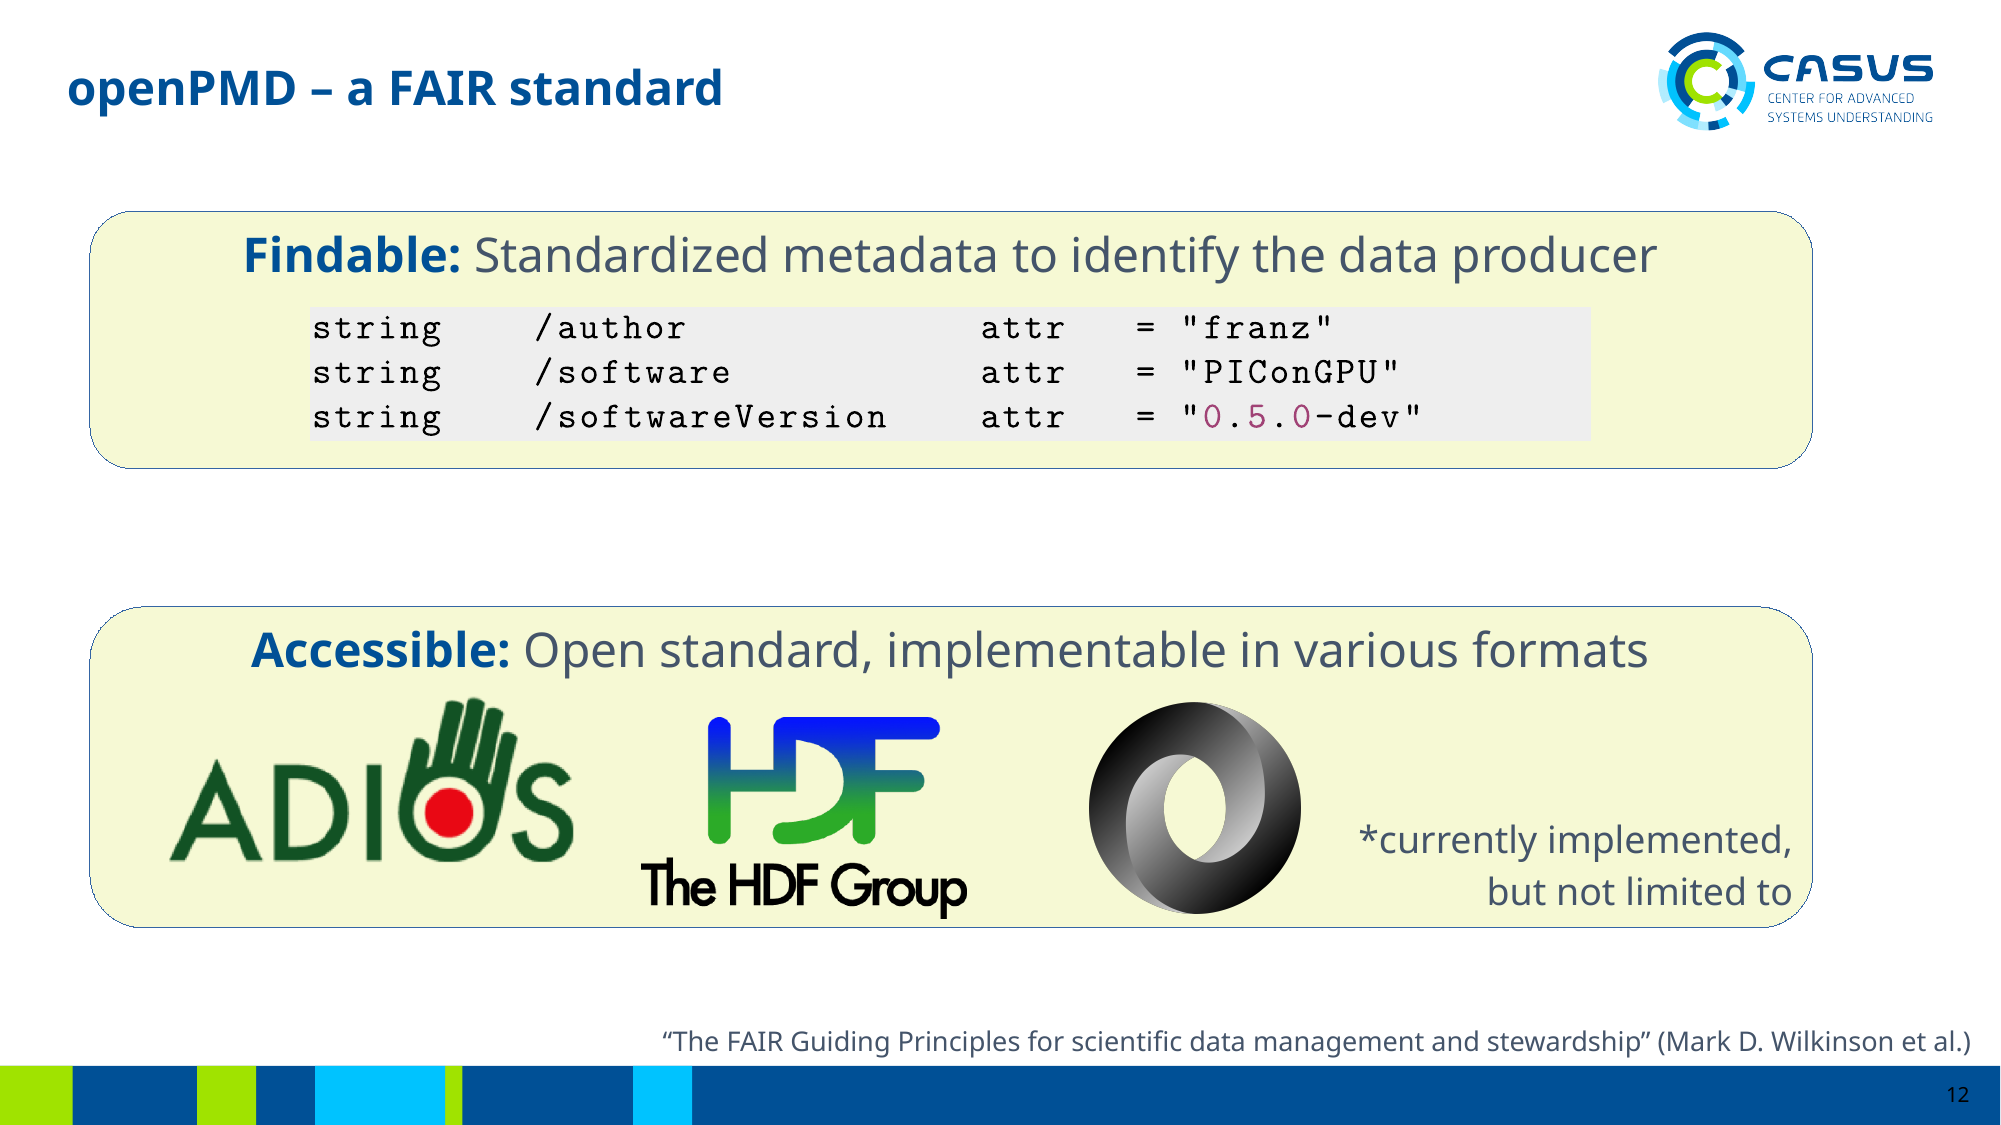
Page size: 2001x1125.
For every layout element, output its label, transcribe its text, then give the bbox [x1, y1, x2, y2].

text_box *currently implemented, but not limited to [1293, 814, 1794, 968]
picture [152, 231, 1732, 574]
text_box Accessible: Open standard, implementable in various formats [89, 606, 1813, 928]
picture [1089, 702, 1301, 914]
picture [156, 687, 580, 872]
list “The FAIR Guiding Principles for scientific data management and stewardship” (Mark D. Wilkinson et al.) [0, 1018, 1971, 1080]
picture [641, 717, 967, 919]
title openPMD – a FAIR standard [66, 54, 1621, 120]
text_box Findable: Standardized metadata to identify the data producer [89, 211, 1813, 469]
picture [1658, 32, 1933, 131]
